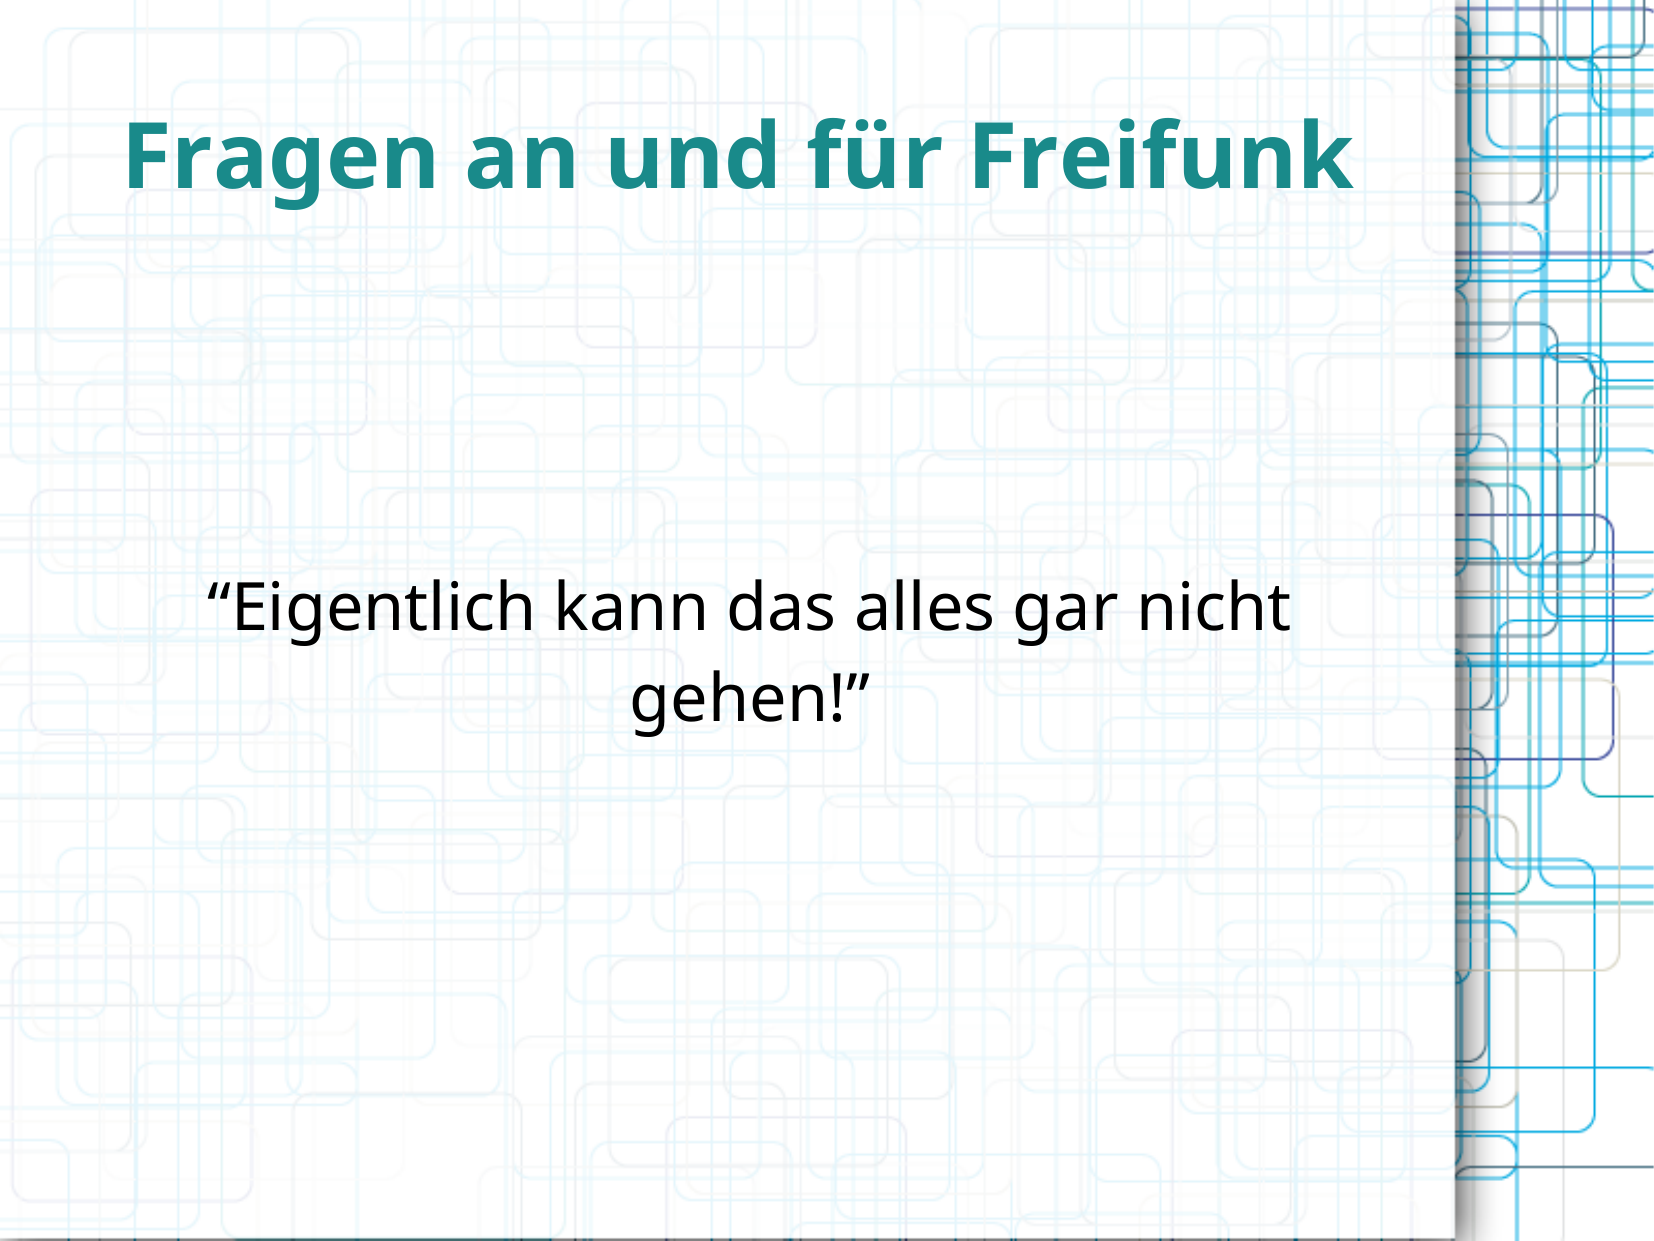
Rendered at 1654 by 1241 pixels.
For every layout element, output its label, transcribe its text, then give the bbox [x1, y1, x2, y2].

subtitle “Eigentlich kann das alles gar nicht gehen!” [82, 290, 1418, 1010]
title Fragen an und für Freifunk [59, 49, 1418, 257]
picture [0, 0, 1654, 1241]
